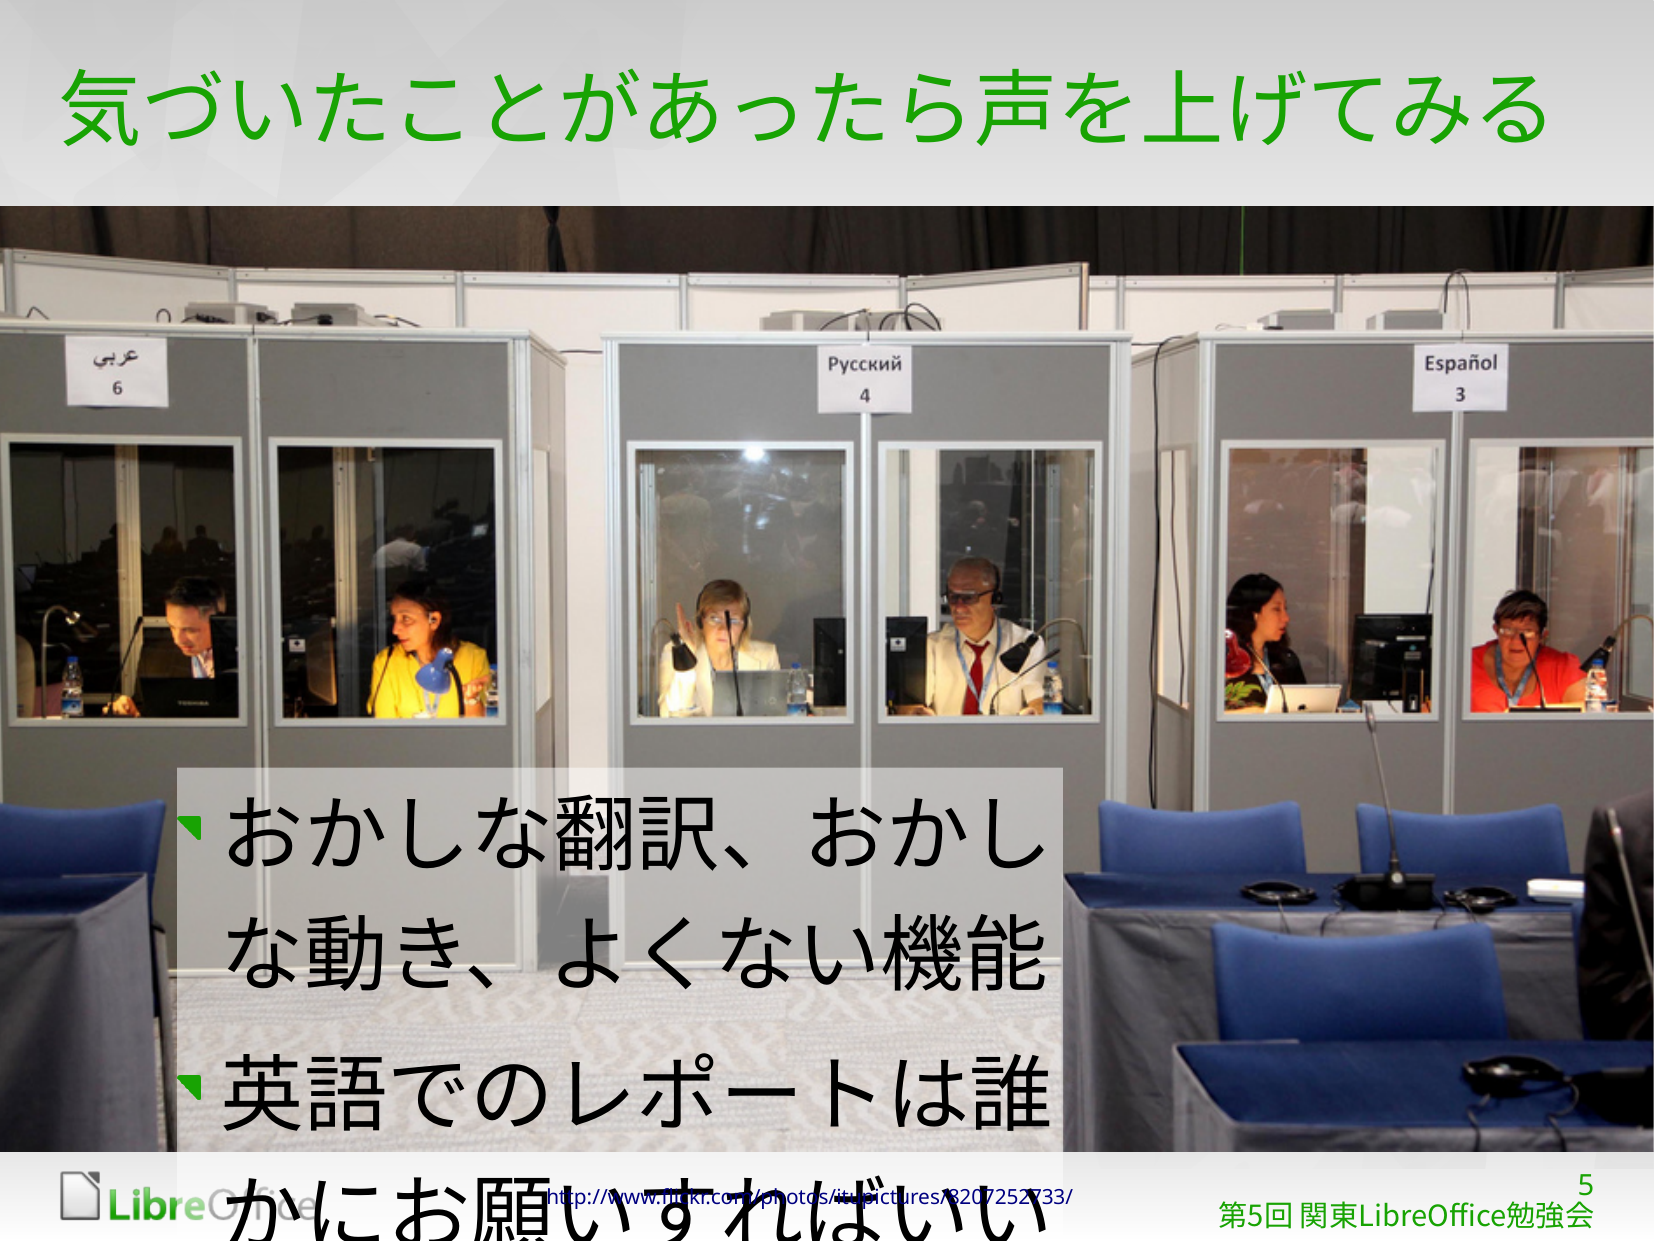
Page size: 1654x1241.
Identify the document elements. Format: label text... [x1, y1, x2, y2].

picture [0, 0, 1654, 1240]
text_box http://www.flickr.com/photos/itupictures/8207252733/ [531, 1174, 1121, 1213]
title 気づいたことがあったら声を上げてみる [59, 29, 1595, 178]
list おかしな翻訳、おかしな動き、よくない機能 英語でのレポートは誰かにお願いすればいい [177, 767, 1063, 1160]
